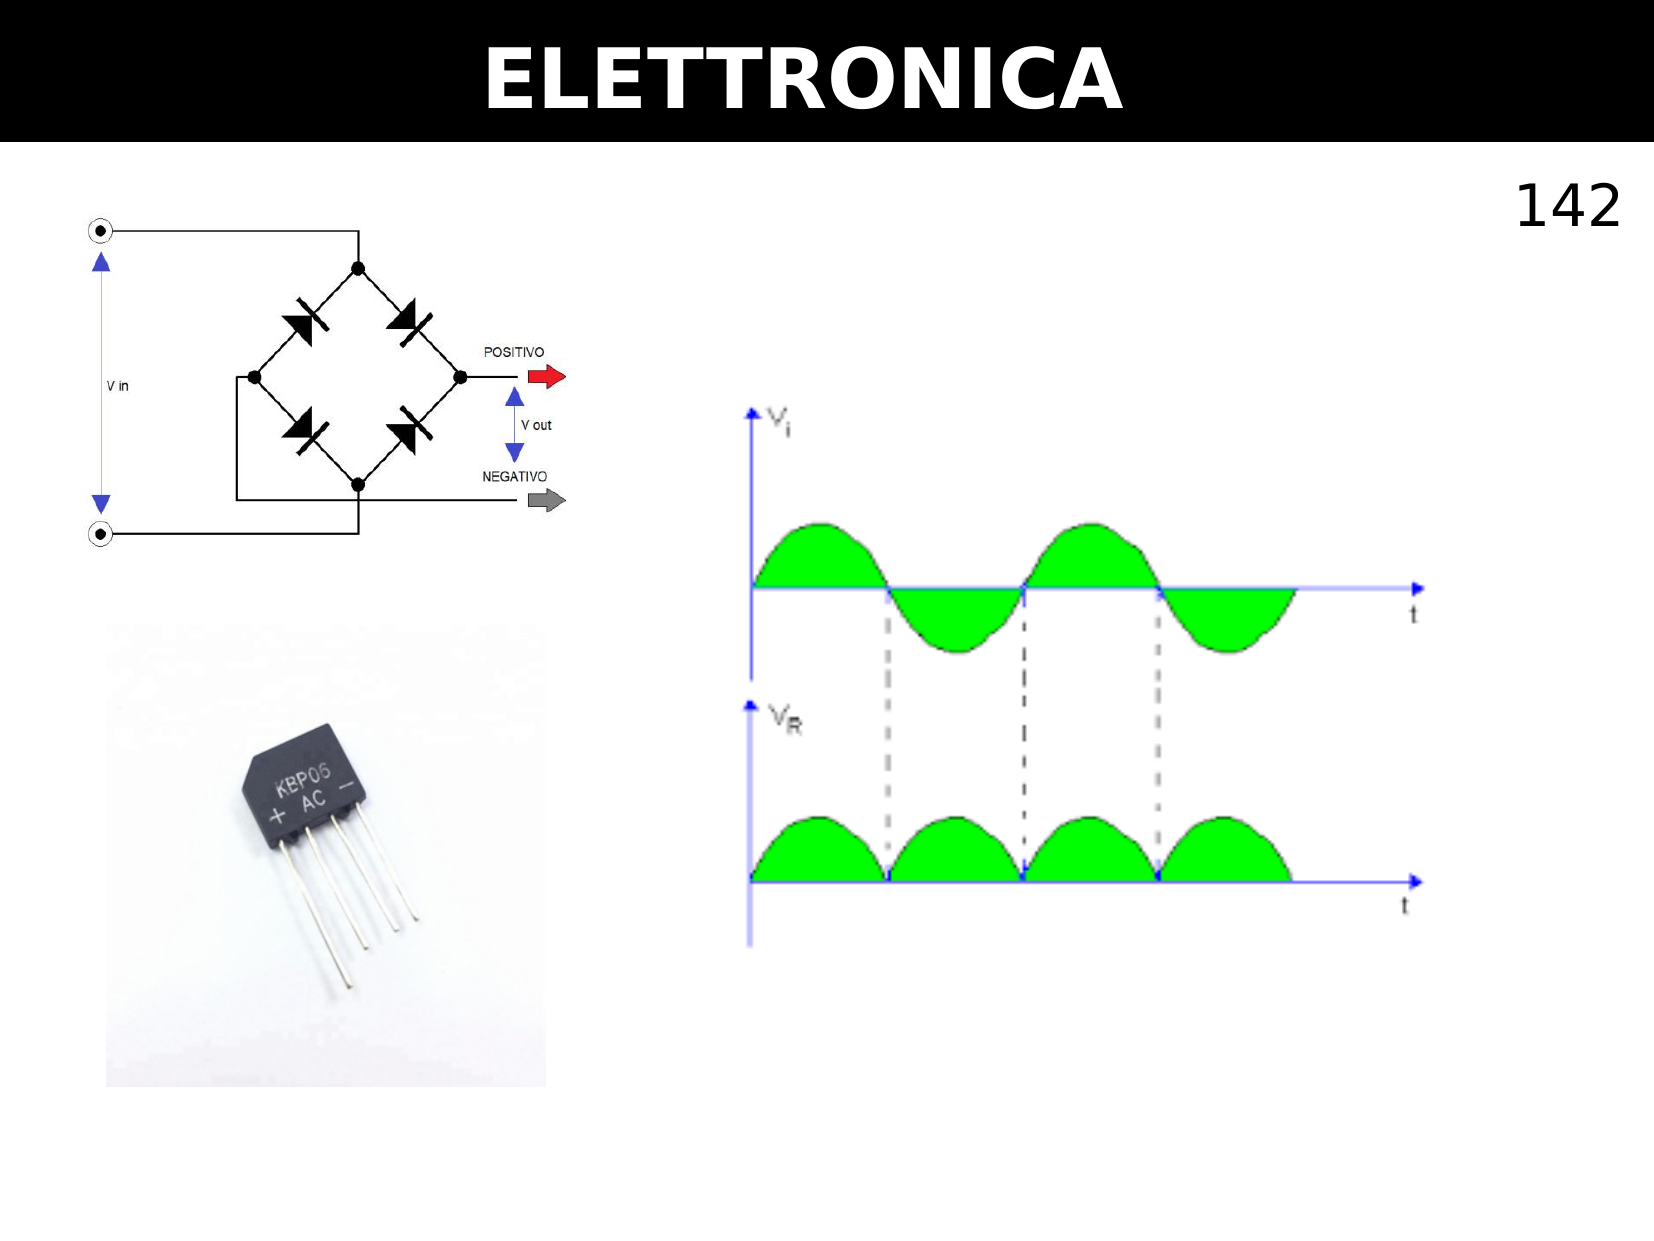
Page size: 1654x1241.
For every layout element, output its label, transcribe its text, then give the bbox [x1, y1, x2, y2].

picture [82, 212, 572, 552]
text_box ELETTRONICA [466, 23, 1269, 136]
picture [106, 625, 546, 1087]
text_box 142 [1498, 165, 1640, 249]
picture [708, 401, 1453, 957]
text_box [0, 0, 1654, 142]
